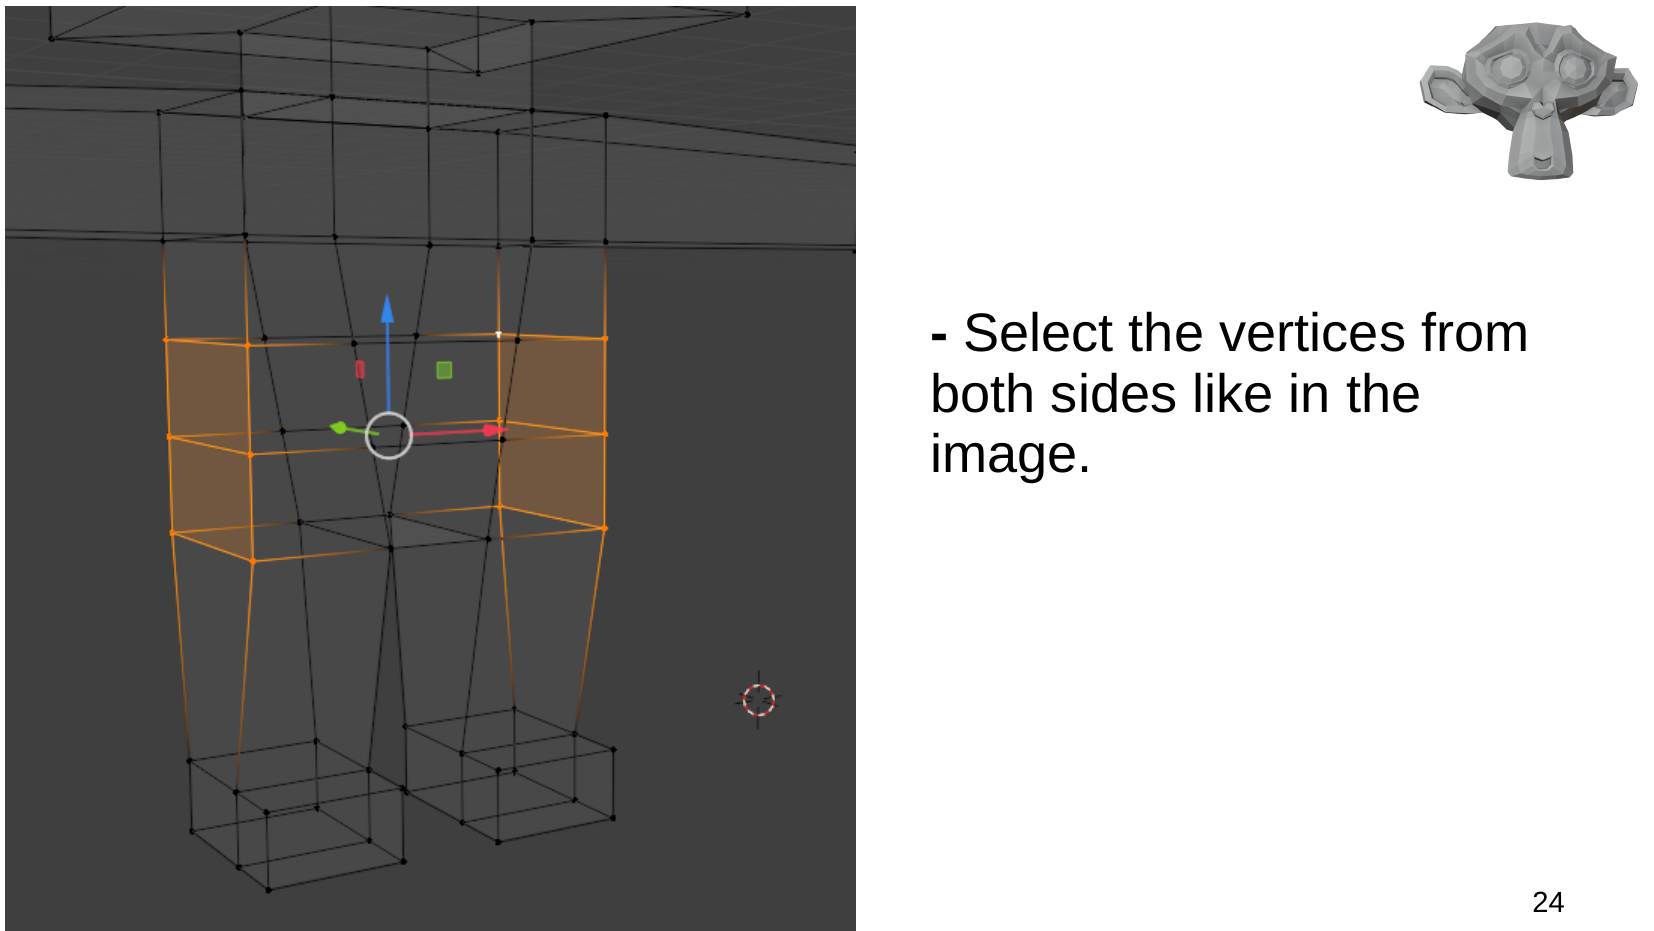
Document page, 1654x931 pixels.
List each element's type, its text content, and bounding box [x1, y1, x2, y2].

text_box - Select the vertices from both sides like in the image. [915, 295, 1595, 931]
picture [1411, 11, 1645, 189]
picture [5, 6, 856, 931]
